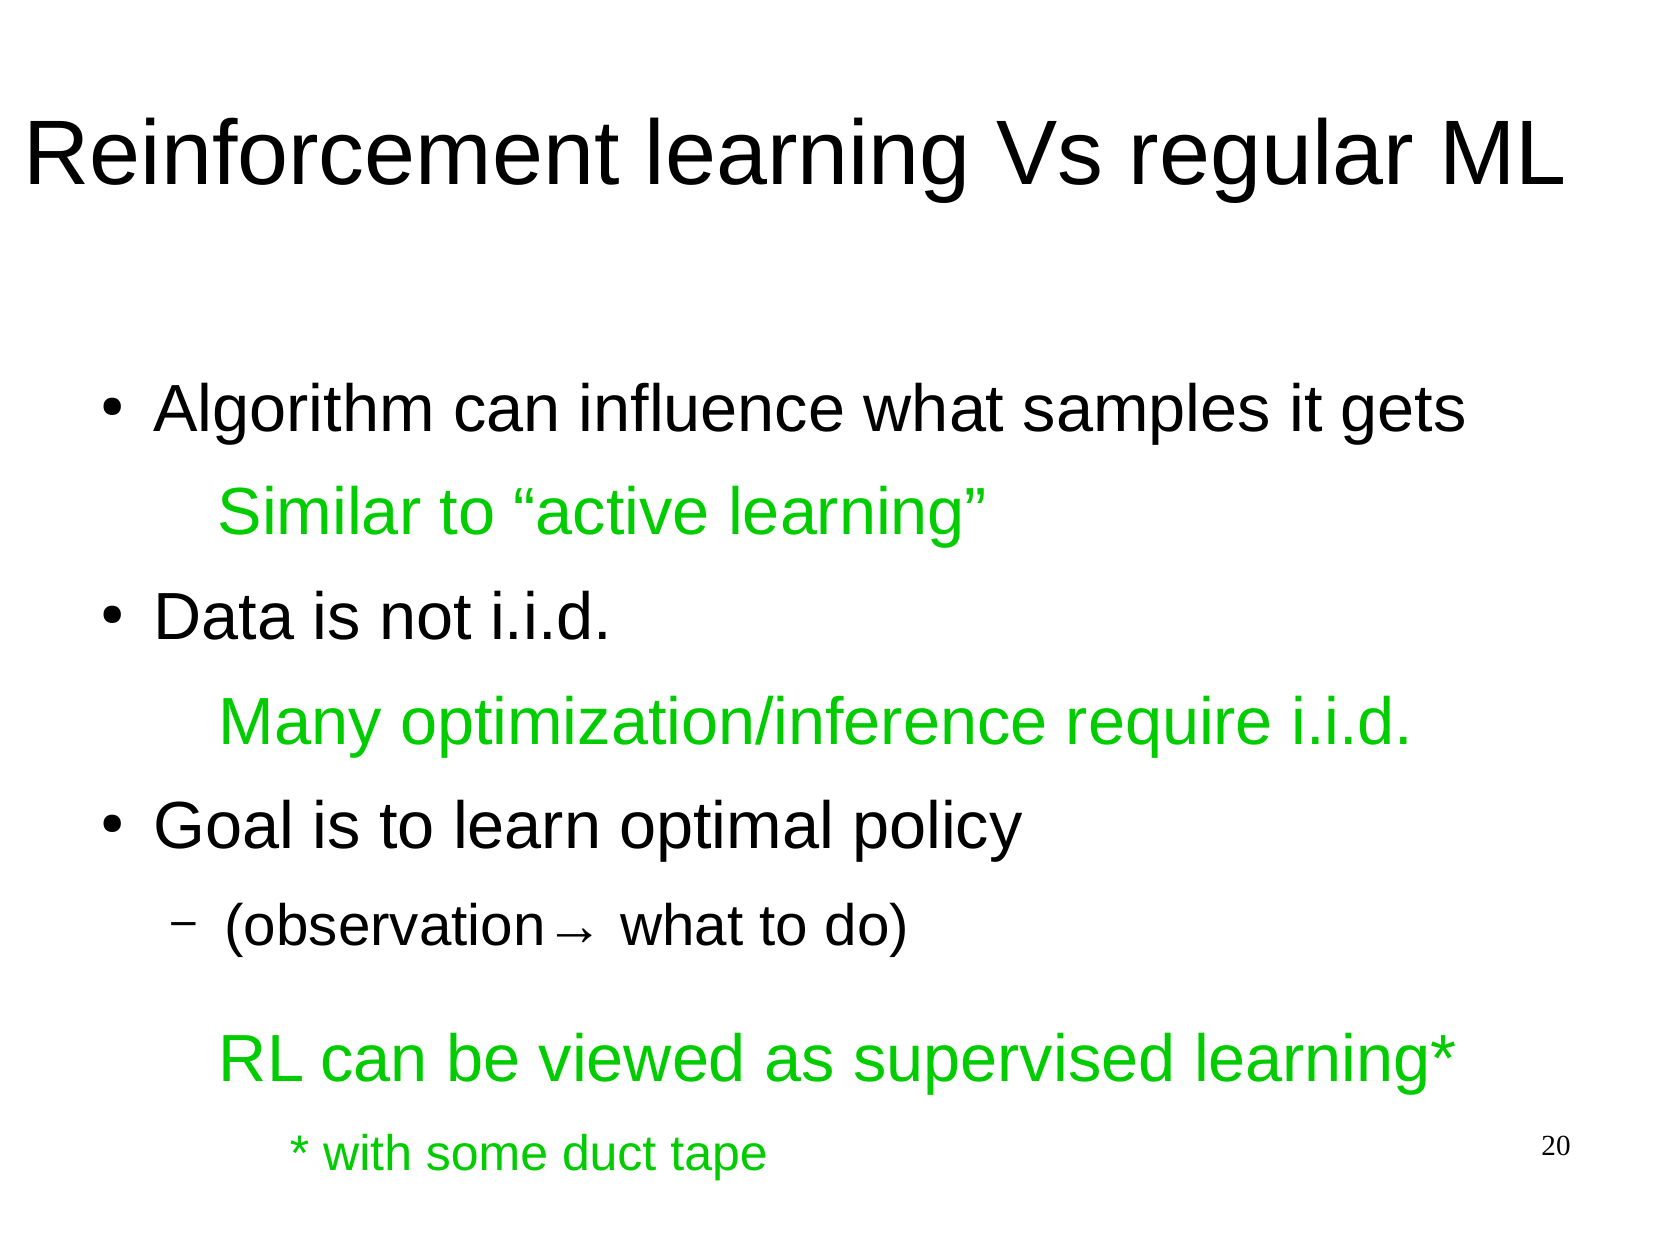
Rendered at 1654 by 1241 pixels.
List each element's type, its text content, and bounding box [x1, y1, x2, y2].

text_box Many optimization/inference require i.i.d. [148, 684, 1654, 849]
text_box Similar to “active learning” [75, 474, 1448, 565]
text_box RL can be viewed as supervised learning* * with some duct tape [148, 1021, 1654, 1186]
title Reinforcement learning Vs regular ML [23, 49, 1654, 257]
list Algorithm can influence what samples it gets Data is not i.i.d. Goal is to learn optimal policy (observation→ what to do) [82, 266, 1571, 1217]
